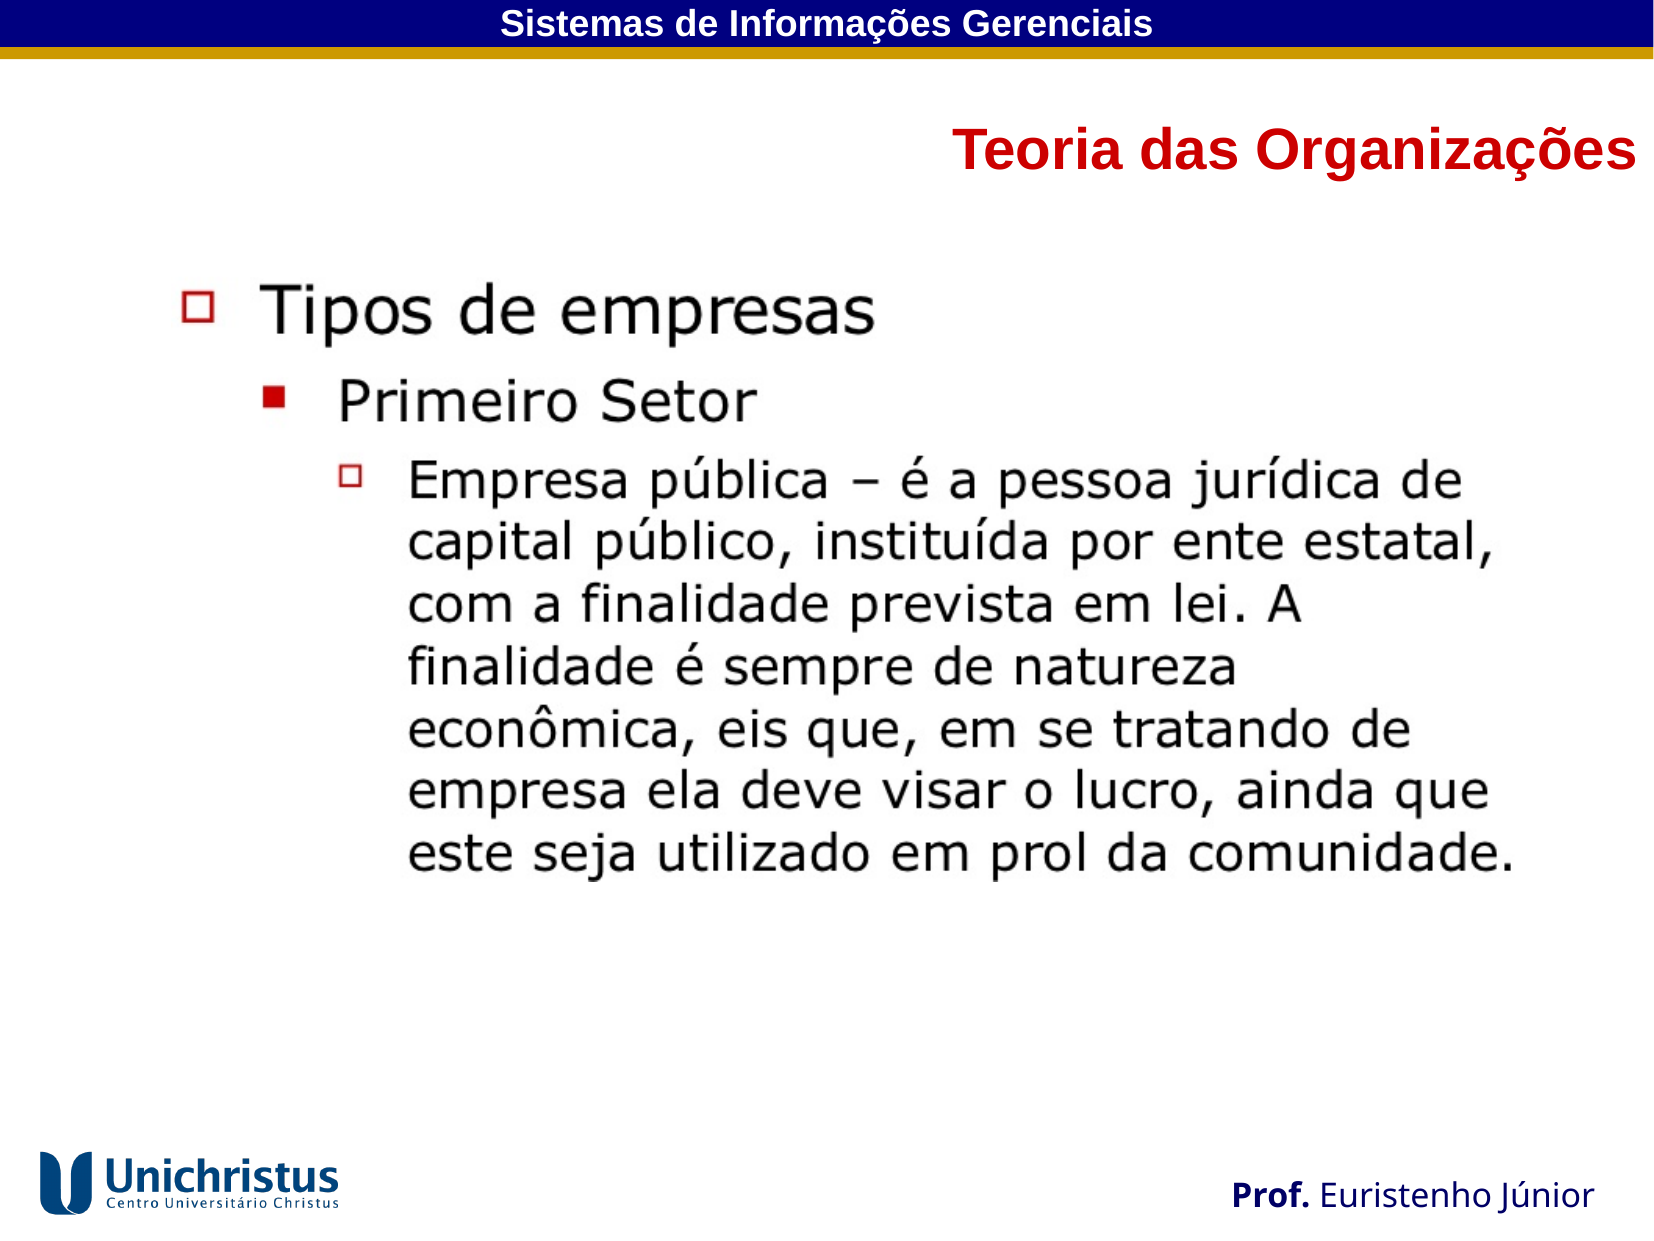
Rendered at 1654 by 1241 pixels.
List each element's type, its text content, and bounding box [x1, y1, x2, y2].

text_box Sistemas de Informações Gerenciais [0, 0, 1654, 47]
text_box Prof. Euristenho Júnior [1216, 1163, 1654, 1224]
picture [35, 1148, 343, 1217]
text_box Teoria das Organizações [937, 109, 1654, 189]
picture [171, 276, 1536, 882]
text_box [0, 47, 1654, 60]
